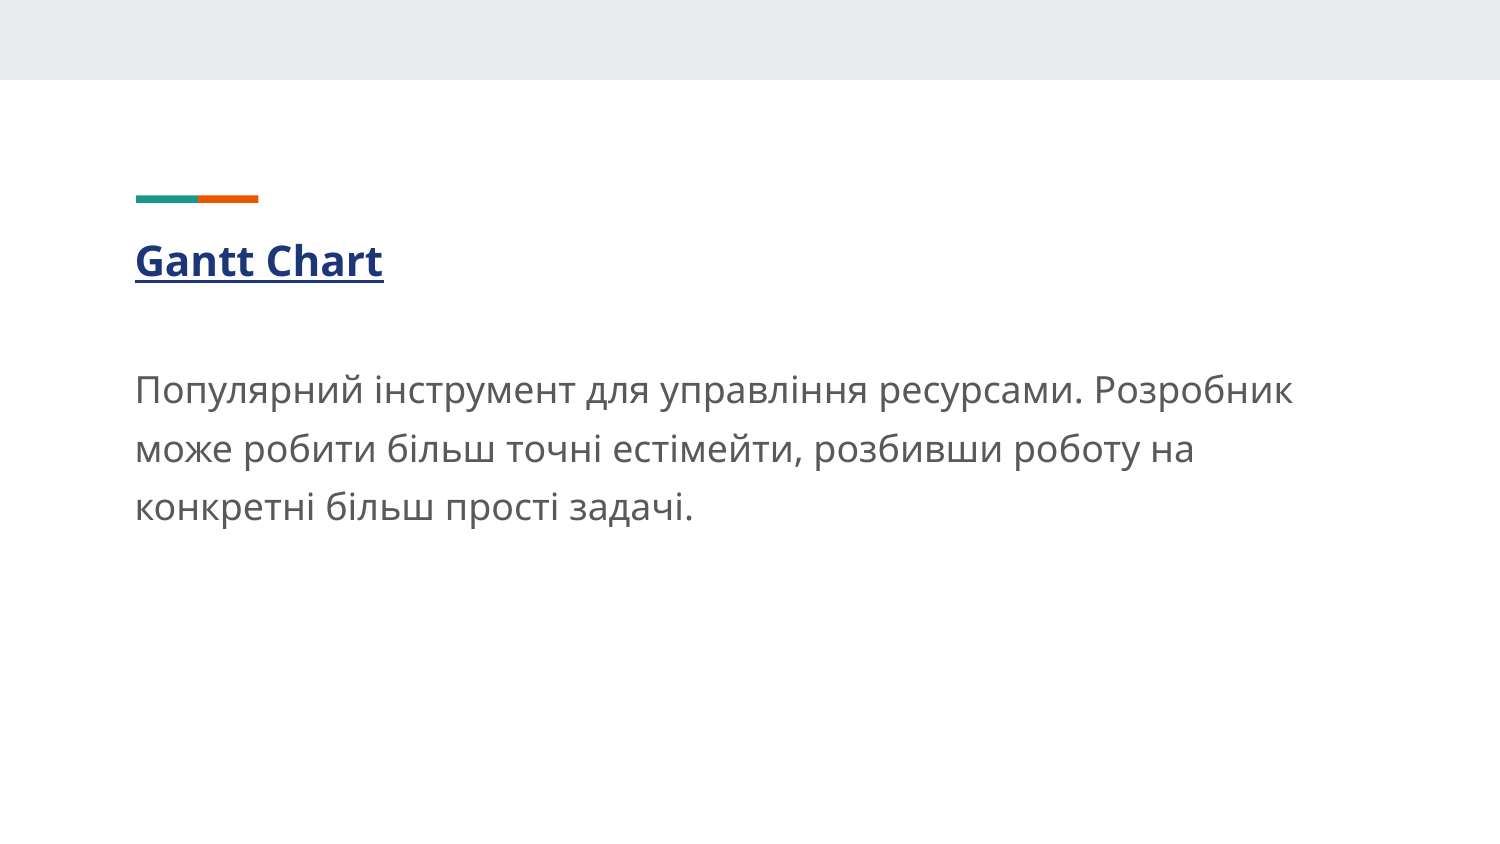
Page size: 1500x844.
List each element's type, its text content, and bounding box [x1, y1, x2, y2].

list Популярний інструмент для управління ресурсами. Розробник може робити більш точні естімейти, розбивши роботу на конкретні більш прості задачі. [119, 341, 1381, 712]
title Gantt Chart [119, 216, 1381, 305]
